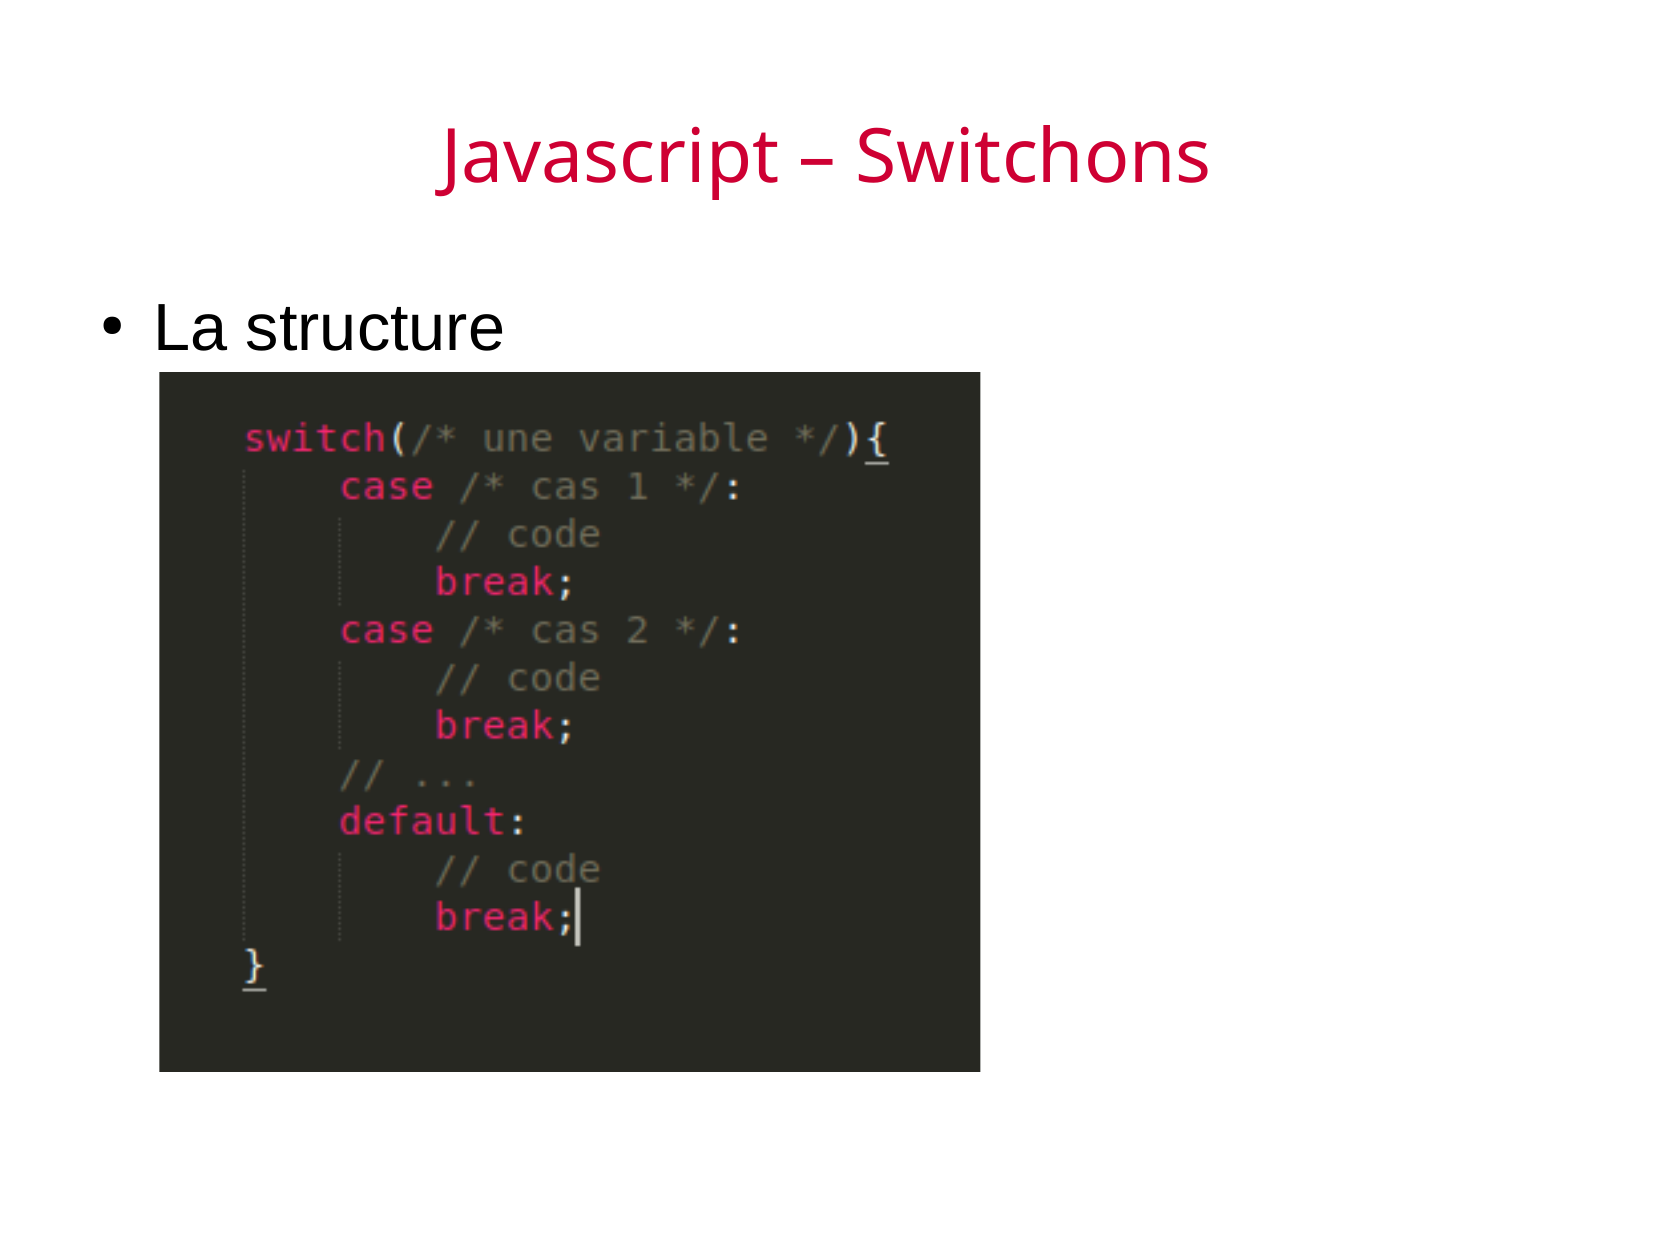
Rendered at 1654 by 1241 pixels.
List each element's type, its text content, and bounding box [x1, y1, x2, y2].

list La structure [82, 290, 1571, 1010]
picture [159, 372, 981, 1072]
title Javascript – Switchons [82, 49, 1571, 257]
